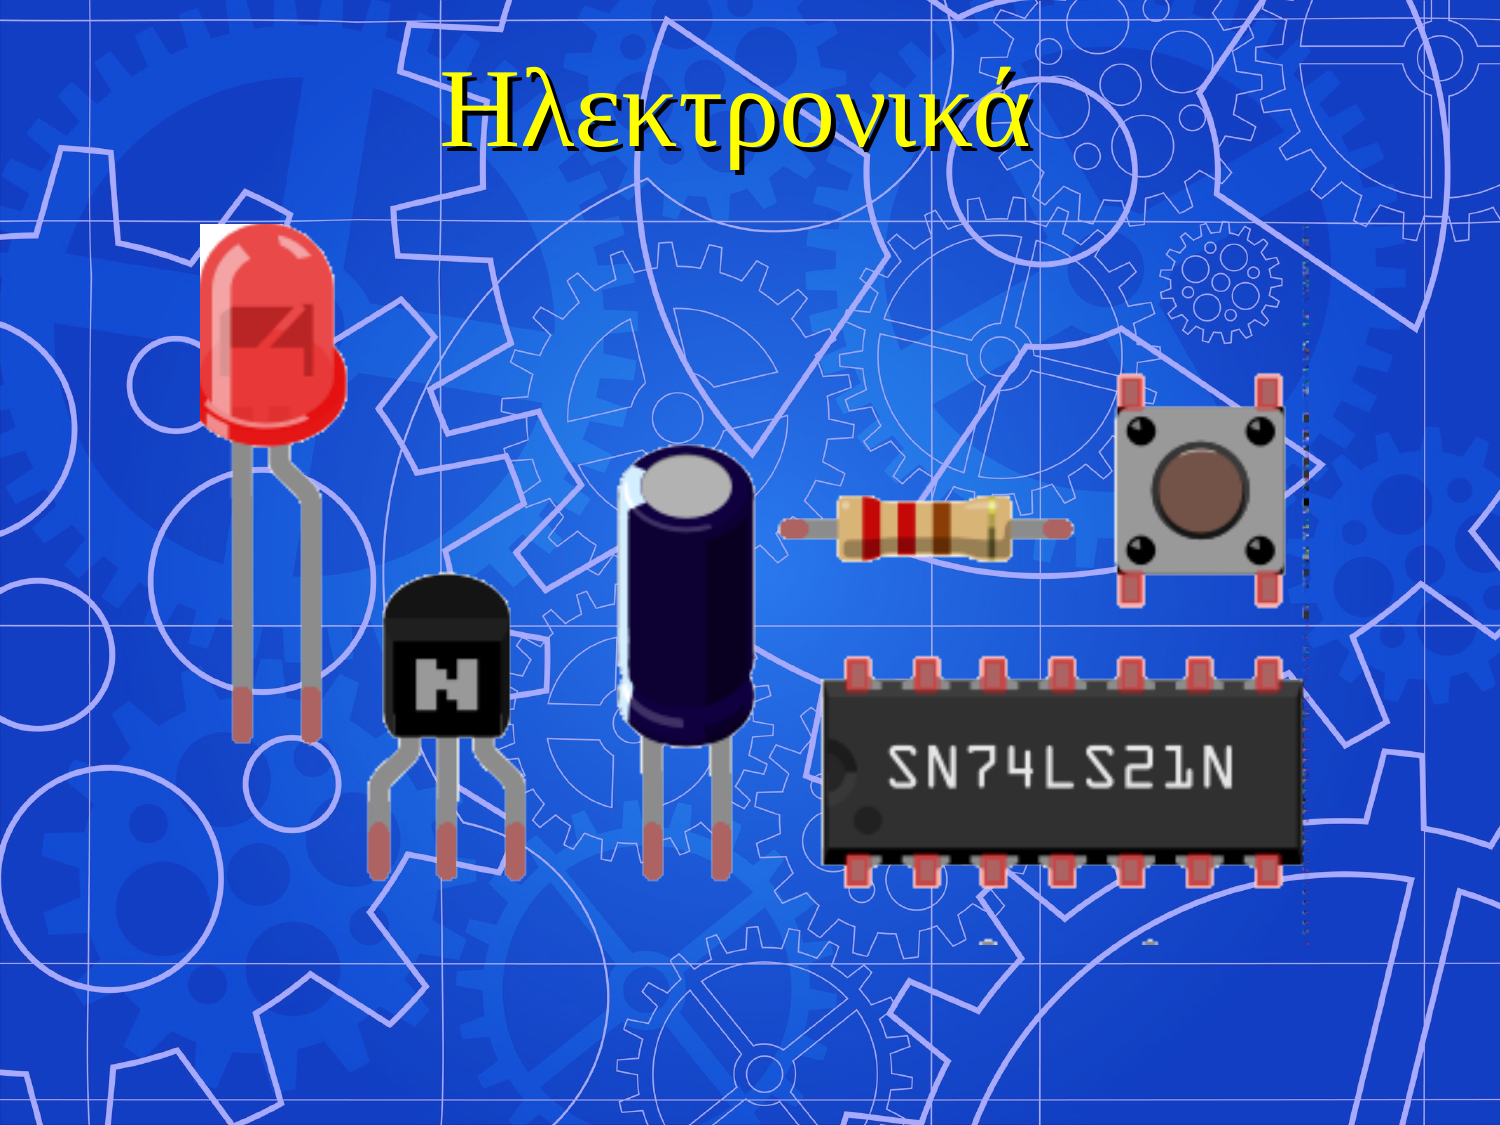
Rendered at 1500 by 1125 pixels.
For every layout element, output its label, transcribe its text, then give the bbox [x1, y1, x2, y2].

text_box Ηλεκτρονικά [106, 26, 1366, 178]
picture [200, 224, 1309, 945]
